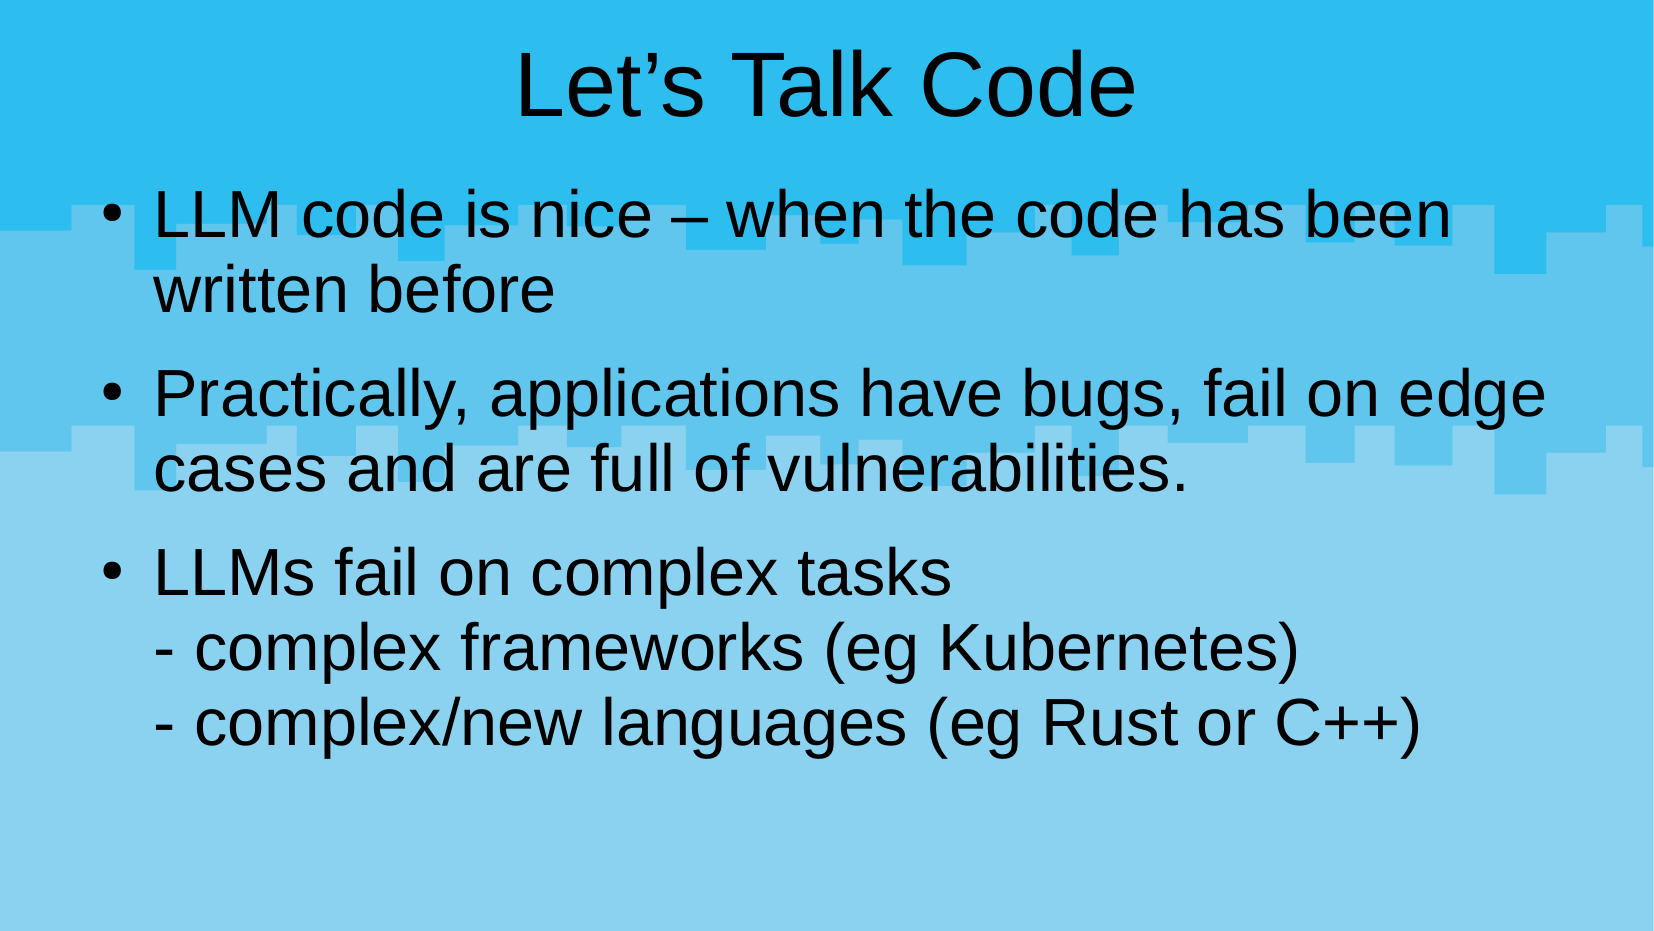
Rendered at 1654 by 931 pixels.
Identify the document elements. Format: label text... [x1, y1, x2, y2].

picture [0, 0, 1654, 931]
list LLM code is nice – when the code has been written before Practically, applications have bugs, fail on edge cases and are full of vulnerabilities. LLMs fail on complex tasks - complex frameworks (eg Kubernetes) - complex/new languages (eg Rust or C++) [82, 177, 1571, 931]
title Let’s Talk Code [82, 7, 1571, 163]
